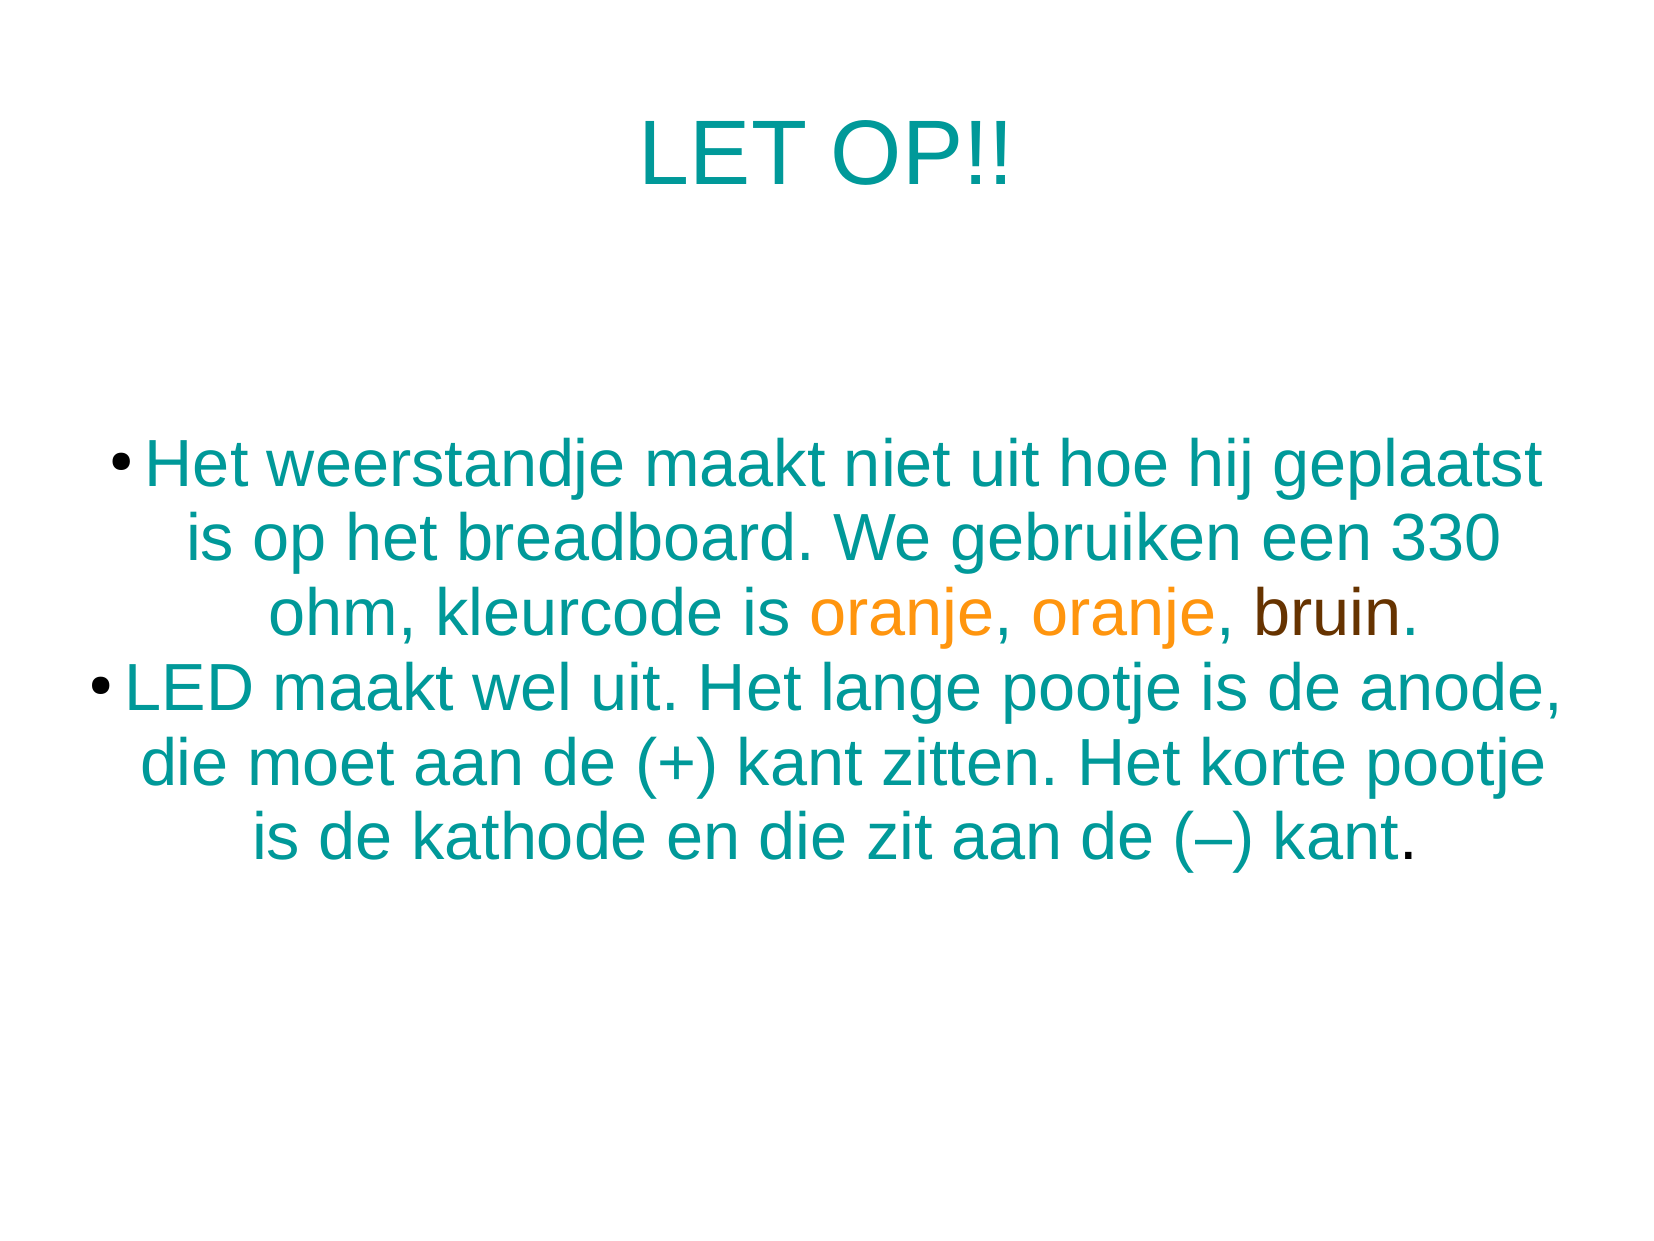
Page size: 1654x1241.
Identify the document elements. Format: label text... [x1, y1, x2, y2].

title LET OP!! [82, 49, 1571, 257]
subtitle Het weerstandje maakt niet uit hoe hij geplaatst is op het breadboard. We gebruiken een 330 ohm, kleurcode is oranje, oranje, bruin. LED maakt wel uit. Het lange pootje is de anode, die moet aan de (+) kant zitten. Het korte pootje is de kathode en die zit aan de (–) kant. [82, 290, 1571, 1010]
